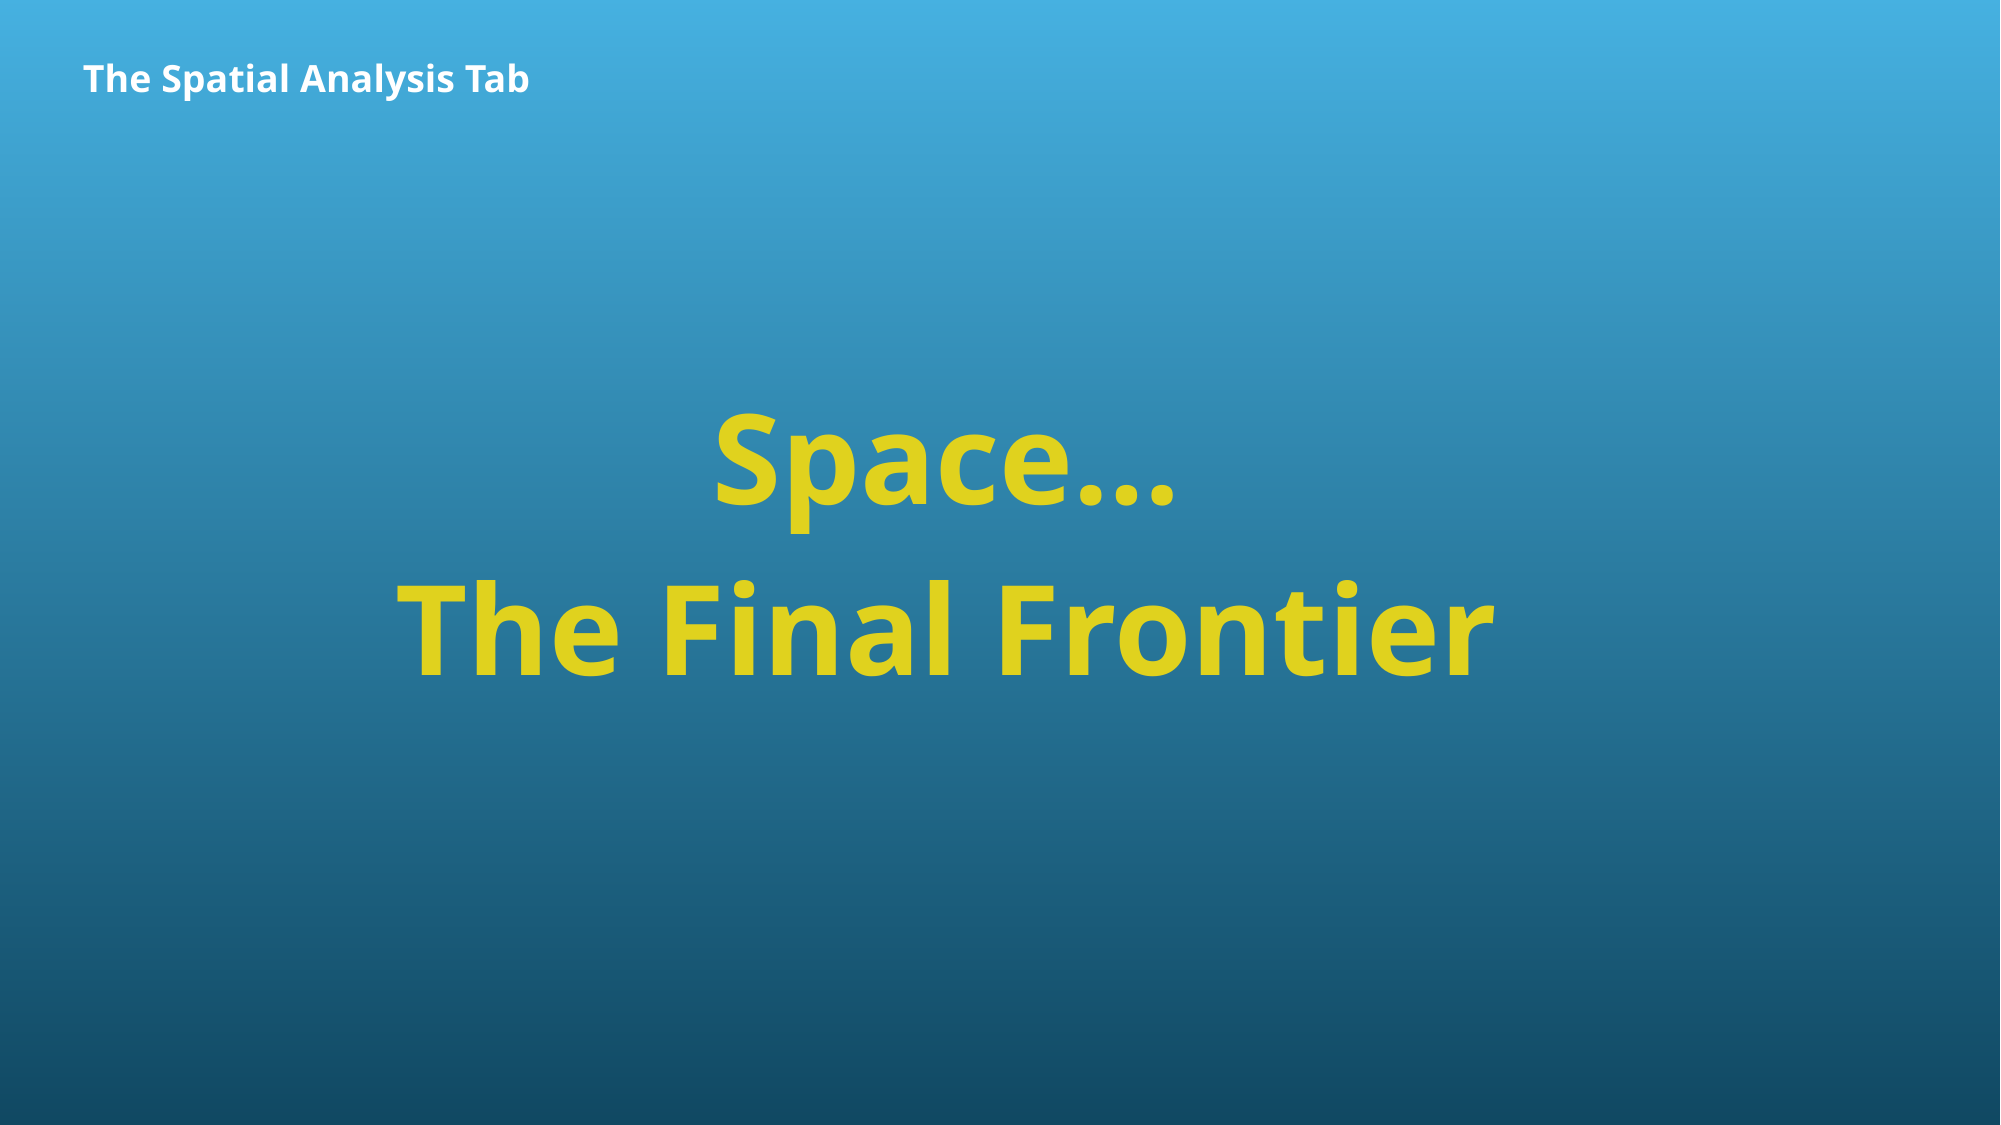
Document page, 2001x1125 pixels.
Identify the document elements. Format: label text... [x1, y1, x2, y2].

text_box Space… The Final Frontier [323, 363, 1571, 682]
text_box The Spatial Analysis Tab [67, 45, 606, 107]
